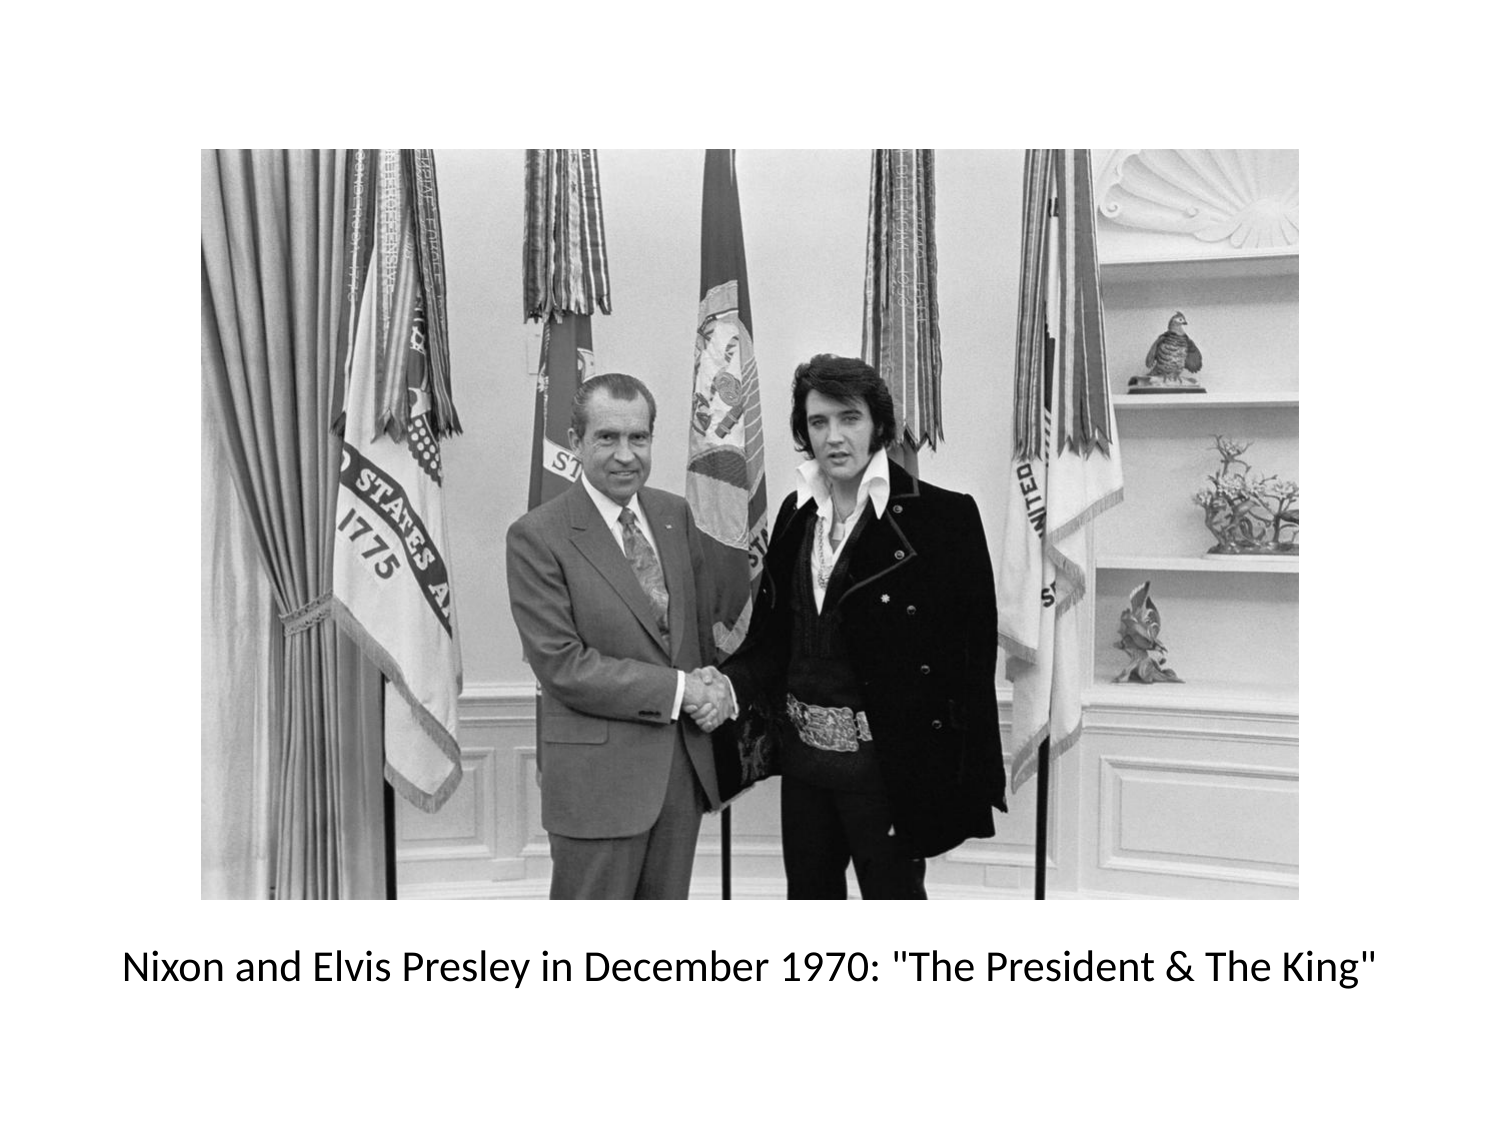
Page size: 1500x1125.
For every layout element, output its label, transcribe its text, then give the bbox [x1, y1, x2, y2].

text_box Nixon and Elvis Presley in December 1970: "The President & The King" [107, 930, 1393, 998]
picture [201, 149, 1299, 900]
